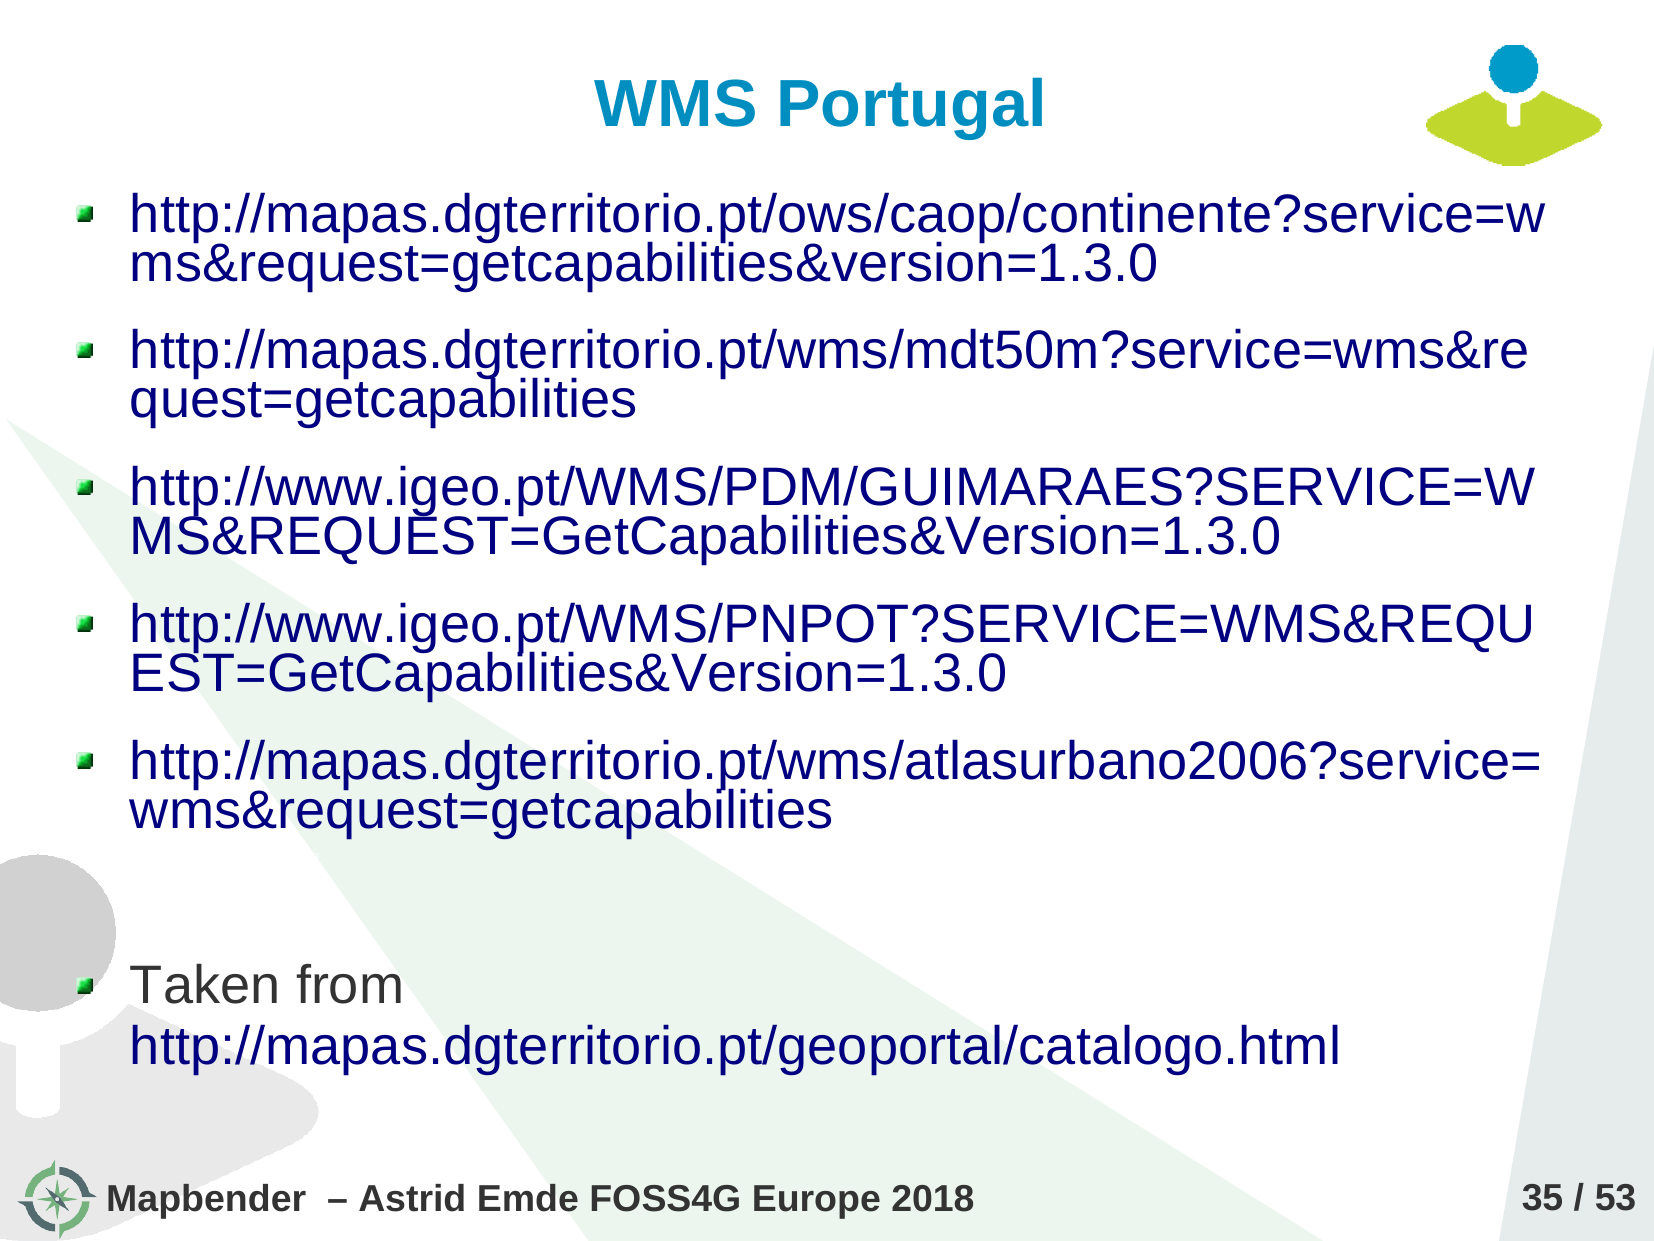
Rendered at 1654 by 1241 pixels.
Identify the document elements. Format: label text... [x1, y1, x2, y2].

title WMS Portugal [76, 29, 1565, 178]
picture [16, 1158, 98, 1240]
picture [1565, 45, 1604, 166]
list http://mapas.dgterritorio.pt/ows/caop/continente?service=wms&request=getcapabilities&version=1.3.0 http://mapas.dgterritorio.pt/wms/mdt50m?service=wms&request=getcapabilities http://www.igeo.pt/WMS/PDM/GUIMARAES?SERVICE=WMS&REQUEST=GetCapabilities&Version=1.3.0 http://www.igeo.pt/WMS/PNPOT?SERVICE=WMS&REQUEST=GetCapabilities&Version=1.3.0 http://mapas.dgterritorio.pt/wms/atlasurbano2006?service=wms&request=getcapabilities Taken from http://mapas.dgterritorio.pt/geoportal/catalogo.html [59, 183, 1548, 1007]
